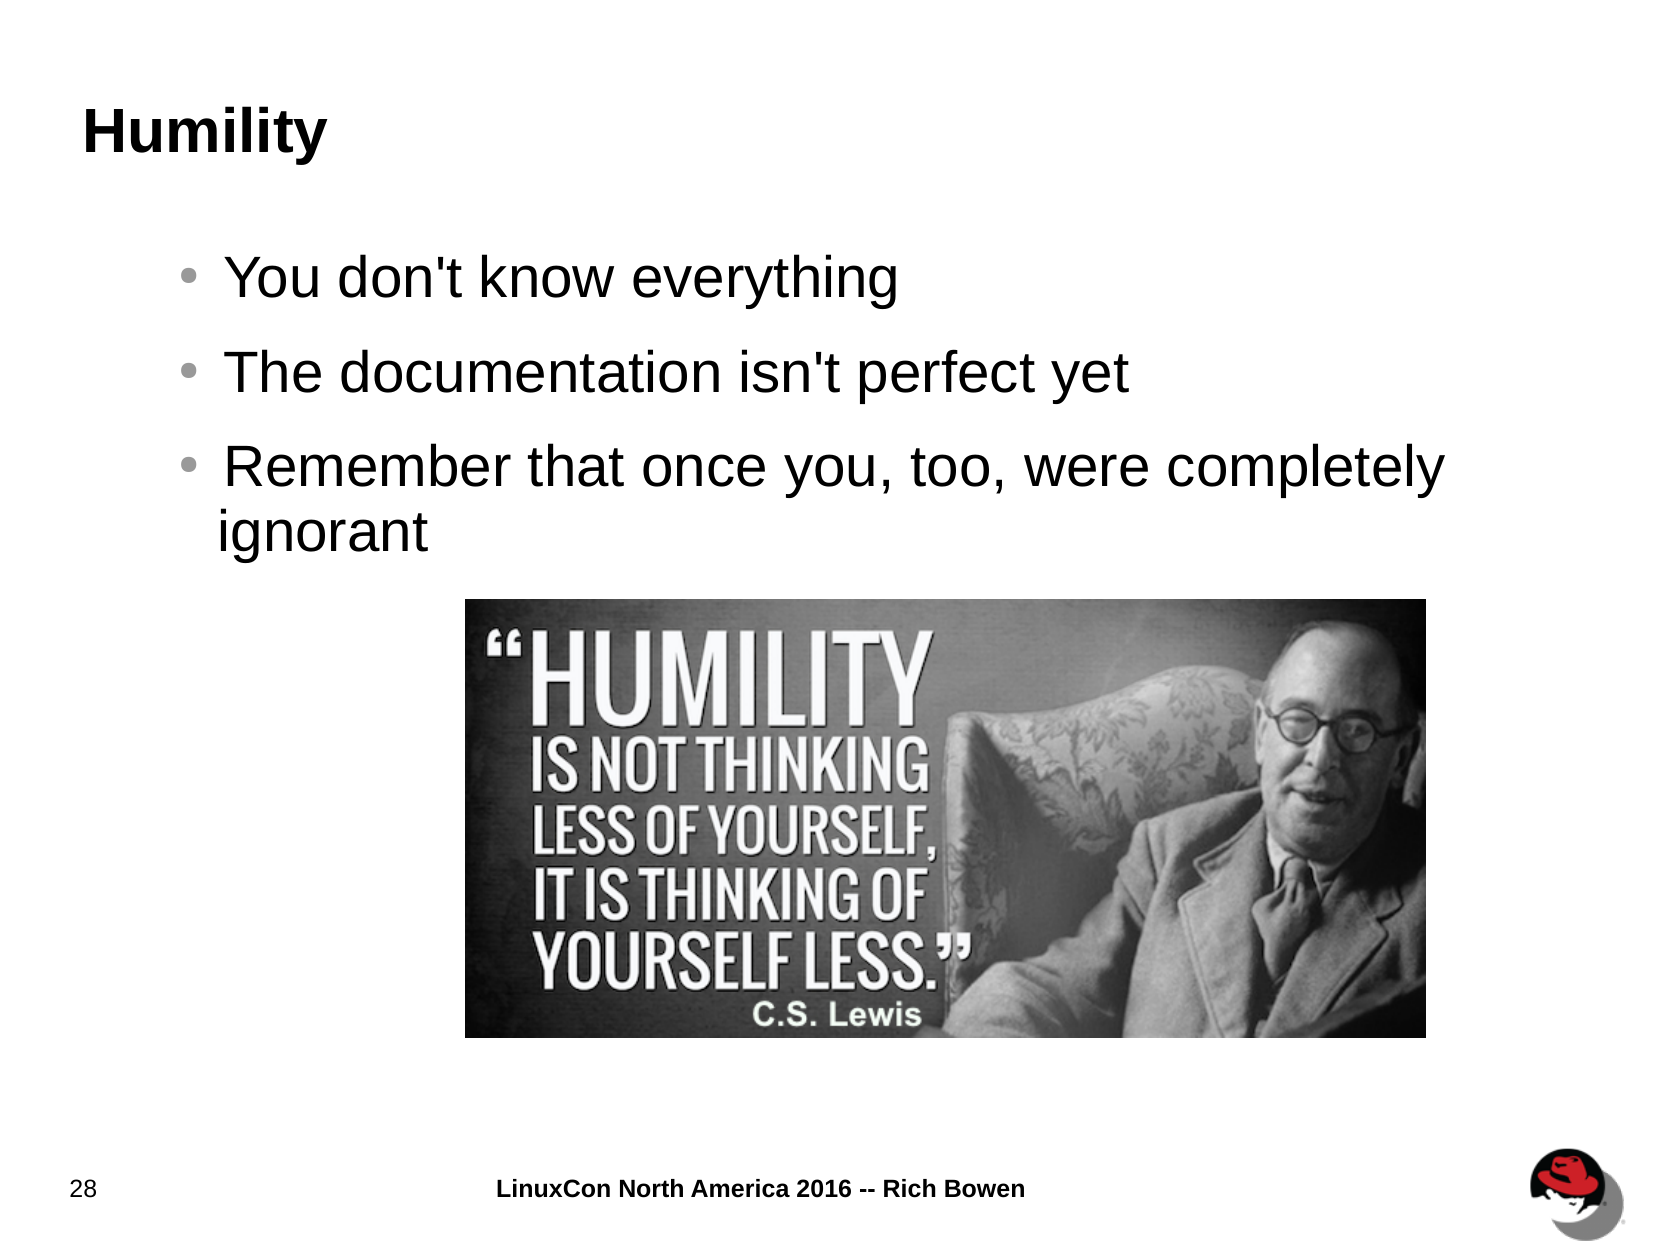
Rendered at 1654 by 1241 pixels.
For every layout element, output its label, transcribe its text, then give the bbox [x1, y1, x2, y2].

picture [465, 599, 1426, 1038]
picture [1529, 1146, 1613, 1224]
title Humility [82, 37, 1571, 226]
list You don't know everything The documentation isn't perfect yet Remember that once you, too, were completely ignorant [86, 244, 1576, 1039]
